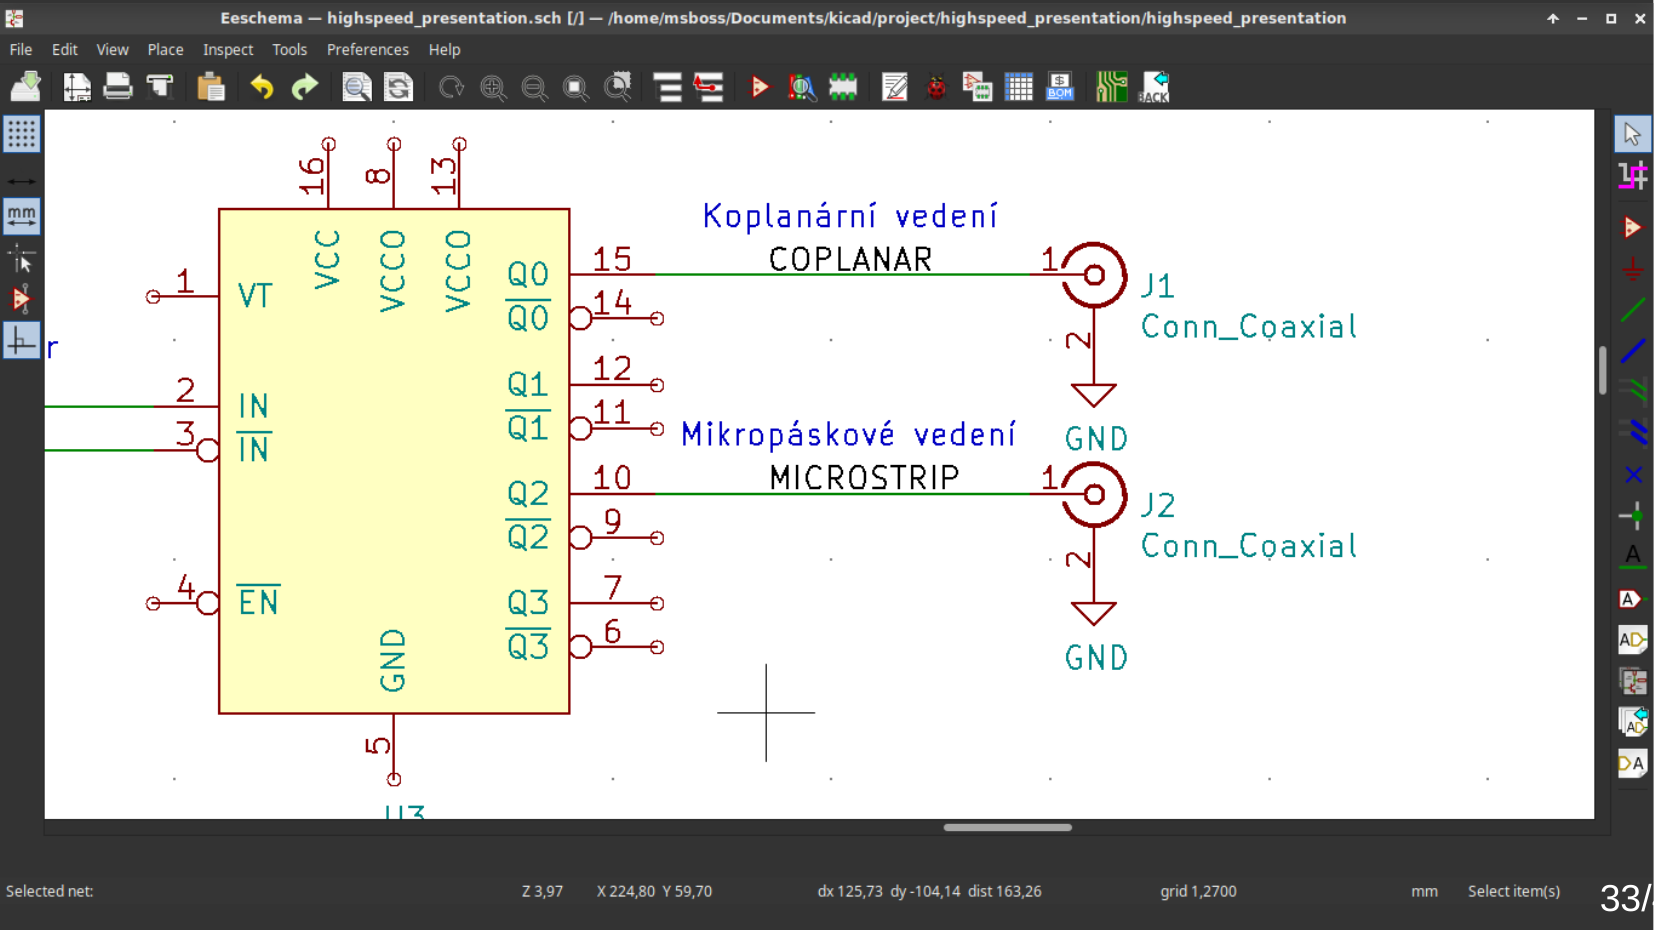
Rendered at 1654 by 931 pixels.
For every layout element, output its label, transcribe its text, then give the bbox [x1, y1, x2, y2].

text_box 1/46 [1515, 870, 1649, 927]
picture [0, 3, 1654, 904]
